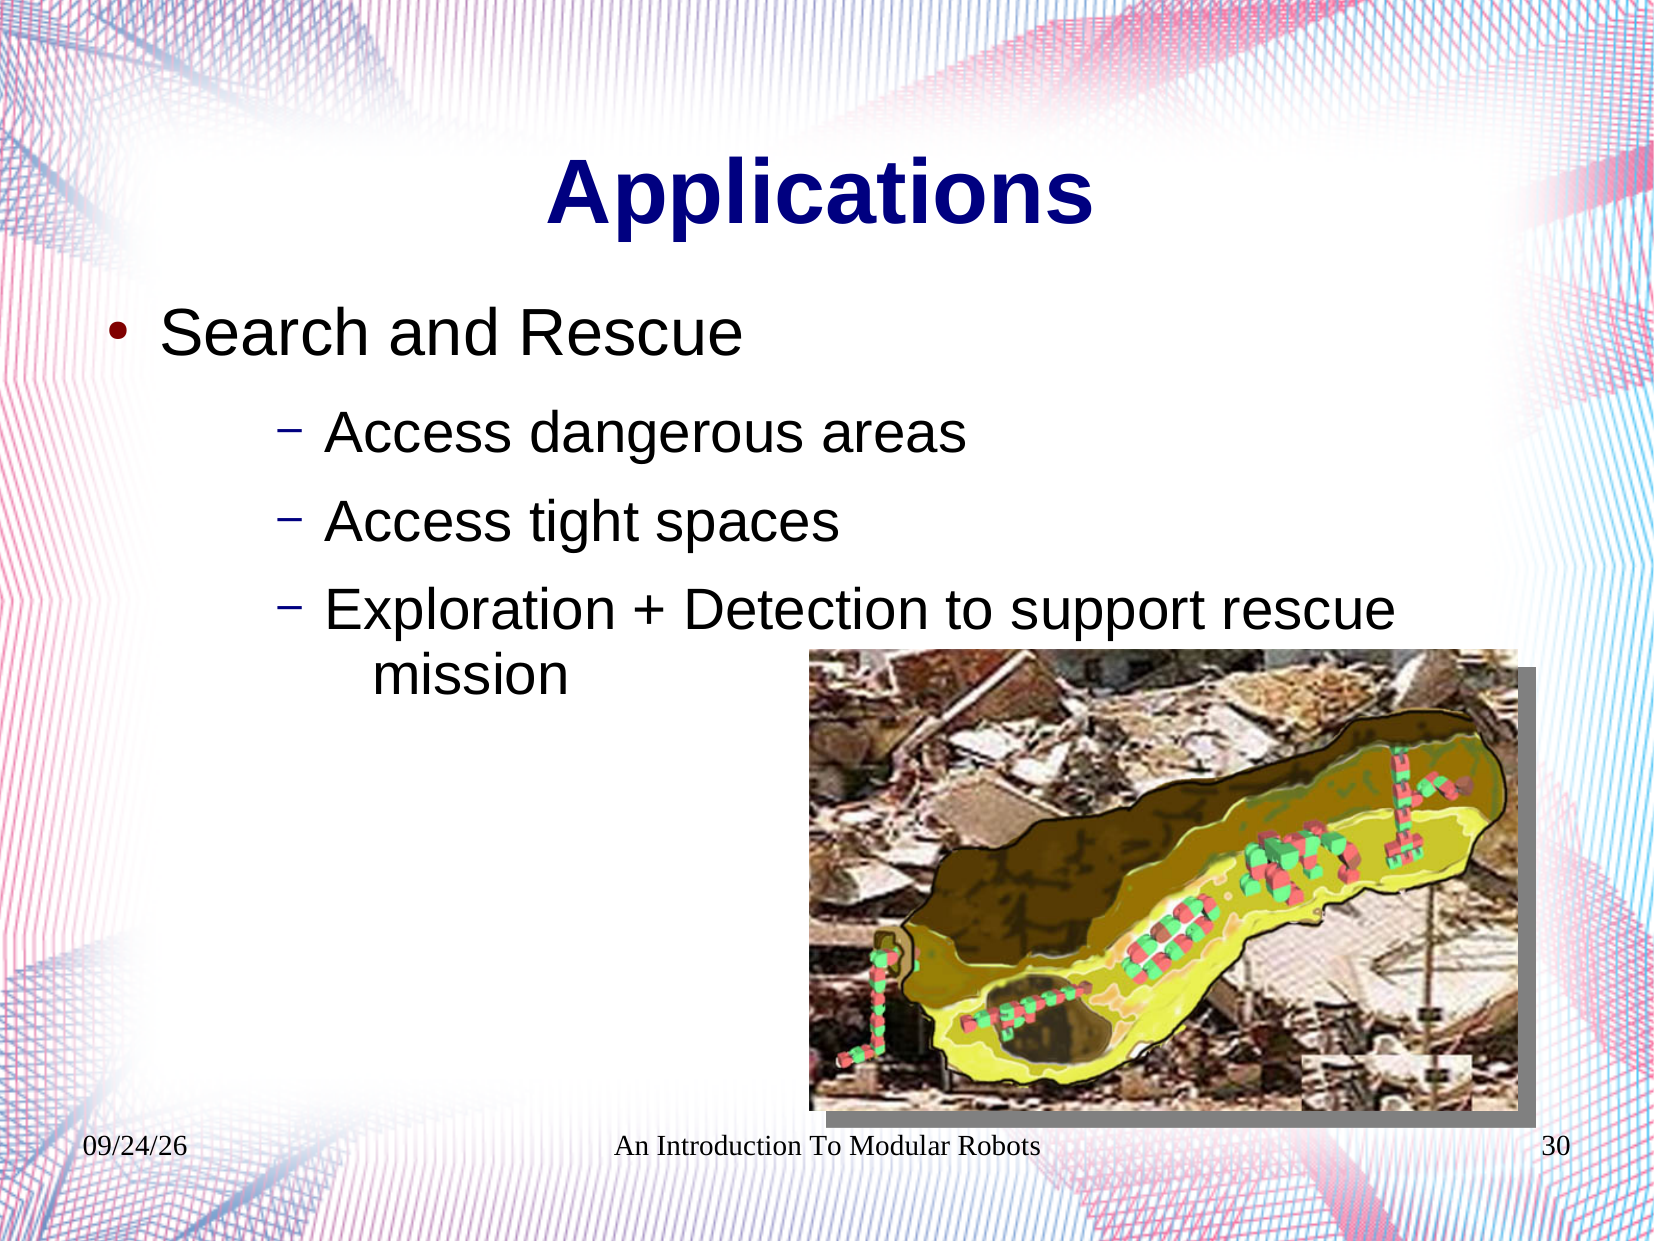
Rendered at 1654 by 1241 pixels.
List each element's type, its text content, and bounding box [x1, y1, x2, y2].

picture [0, 0, 1654, 1241]
title Applications [76, 88, 1565, 296]
list Search and Rescue Access dangerous areas Access tight spaces Exploration + Detection to support rescue mission [88, 295, 1577, 1114]
